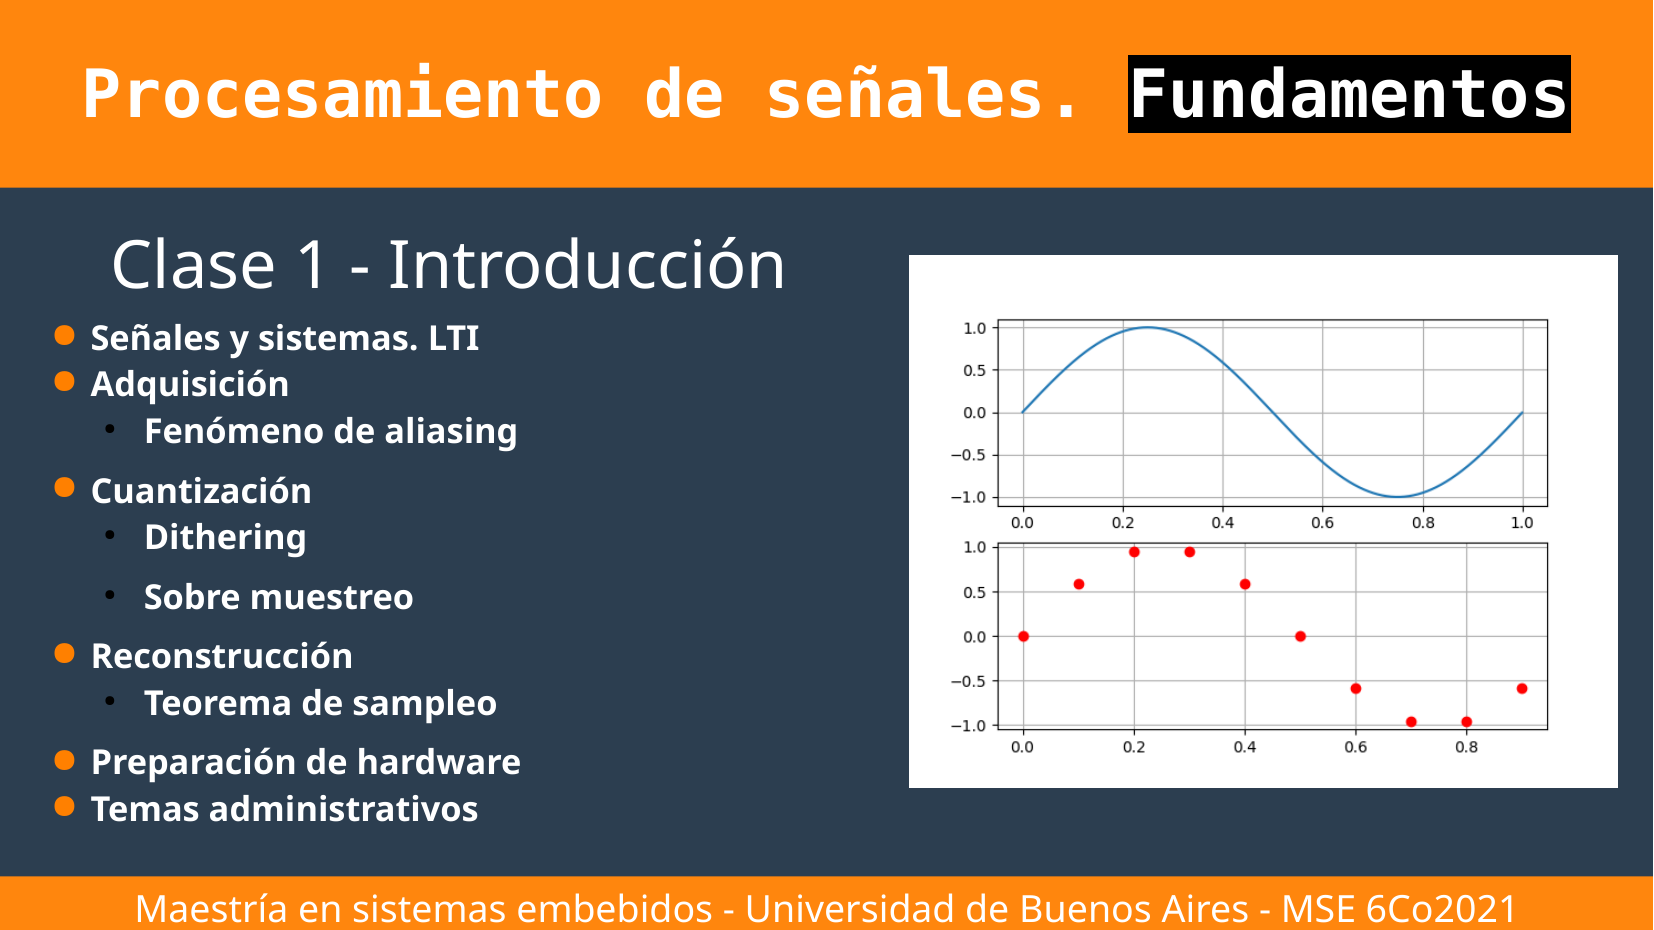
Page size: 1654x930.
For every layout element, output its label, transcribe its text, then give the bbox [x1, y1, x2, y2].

title Procesamiento de señales. Fundamentos [58, 16, 1594, 135]
picture [909, 255, 1618, 788]
list Señales y sistemas. LTI Adquisición Fenómeno de aliasing Cuantización Dithering Sobre muestreo Reconstrucción Teorema de sampleo Preparación de hardware Temas administrativos [37, 313, 826, 839]
text_box Clase 1 - Introducción [56, 207, 844, 318]
